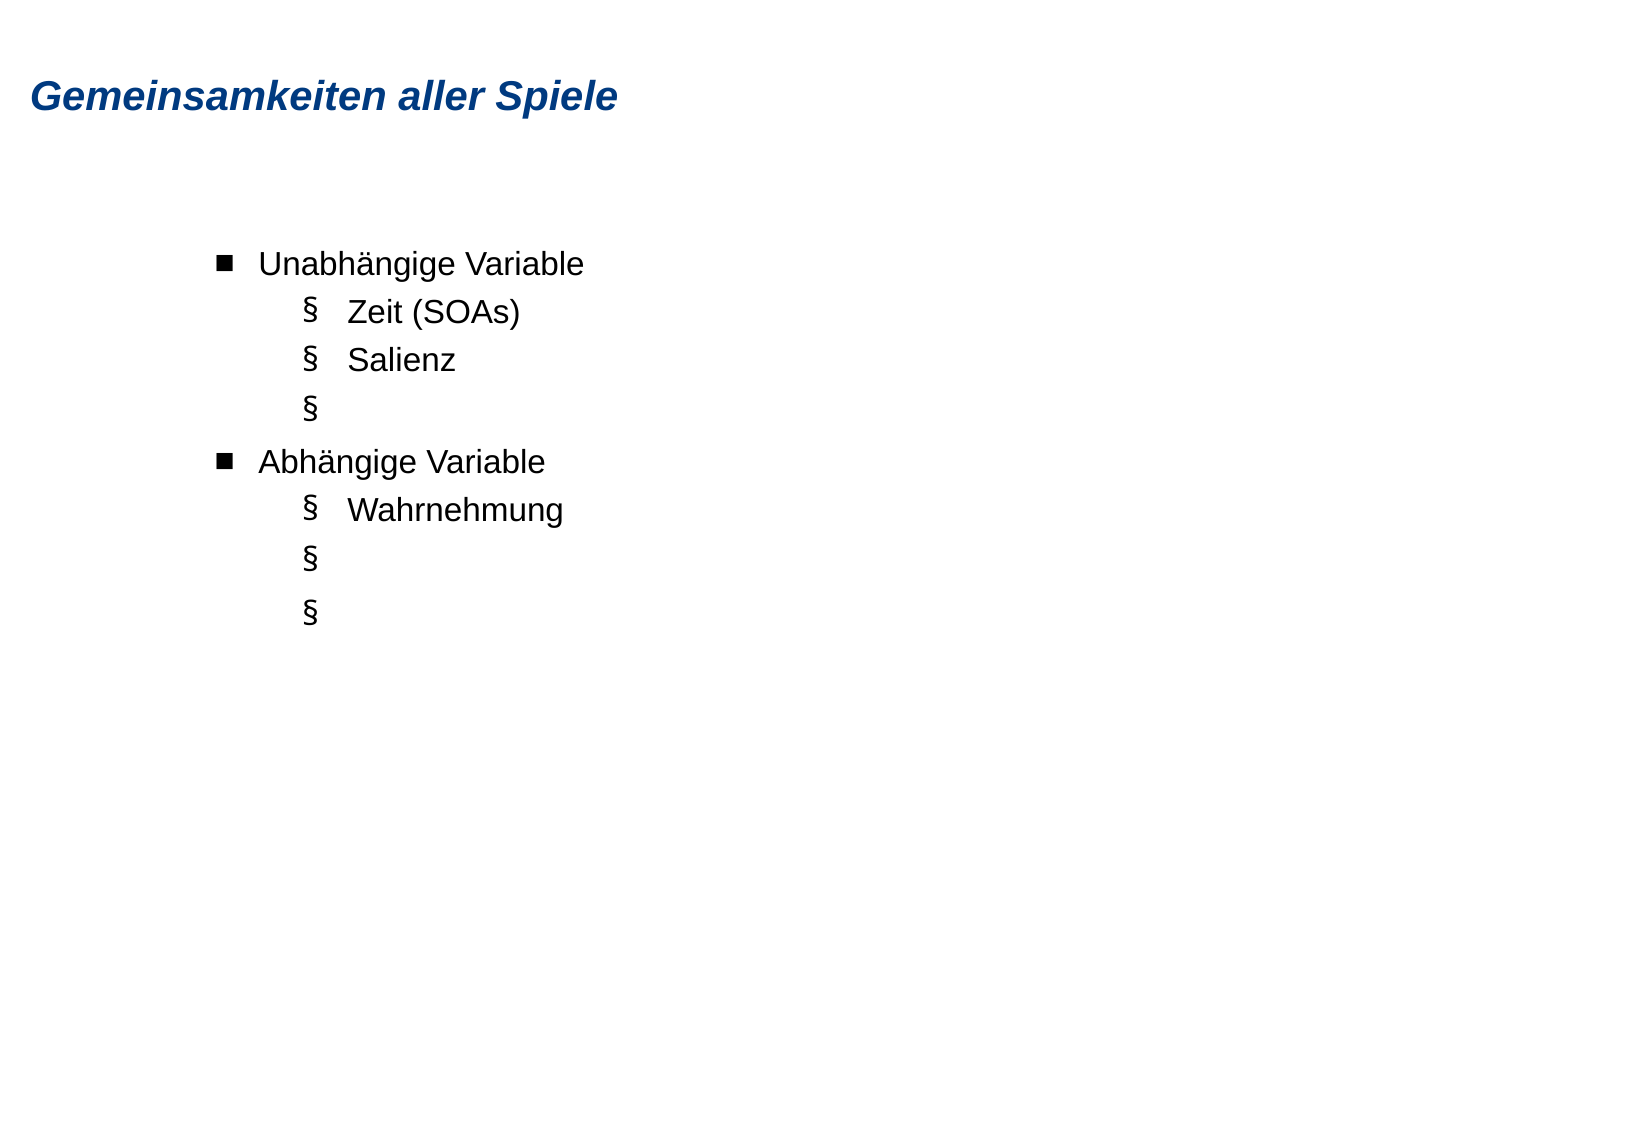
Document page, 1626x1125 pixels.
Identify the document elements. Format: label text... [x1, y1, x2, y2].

list Unabhängige Variable Zeit (SOAs) Salienz Abhängige Variable Wahrnehmung [52, 234, 1586, 1079]
title Gemeinsamkeiten aller Spiele [14, 12, 1086, 176]
